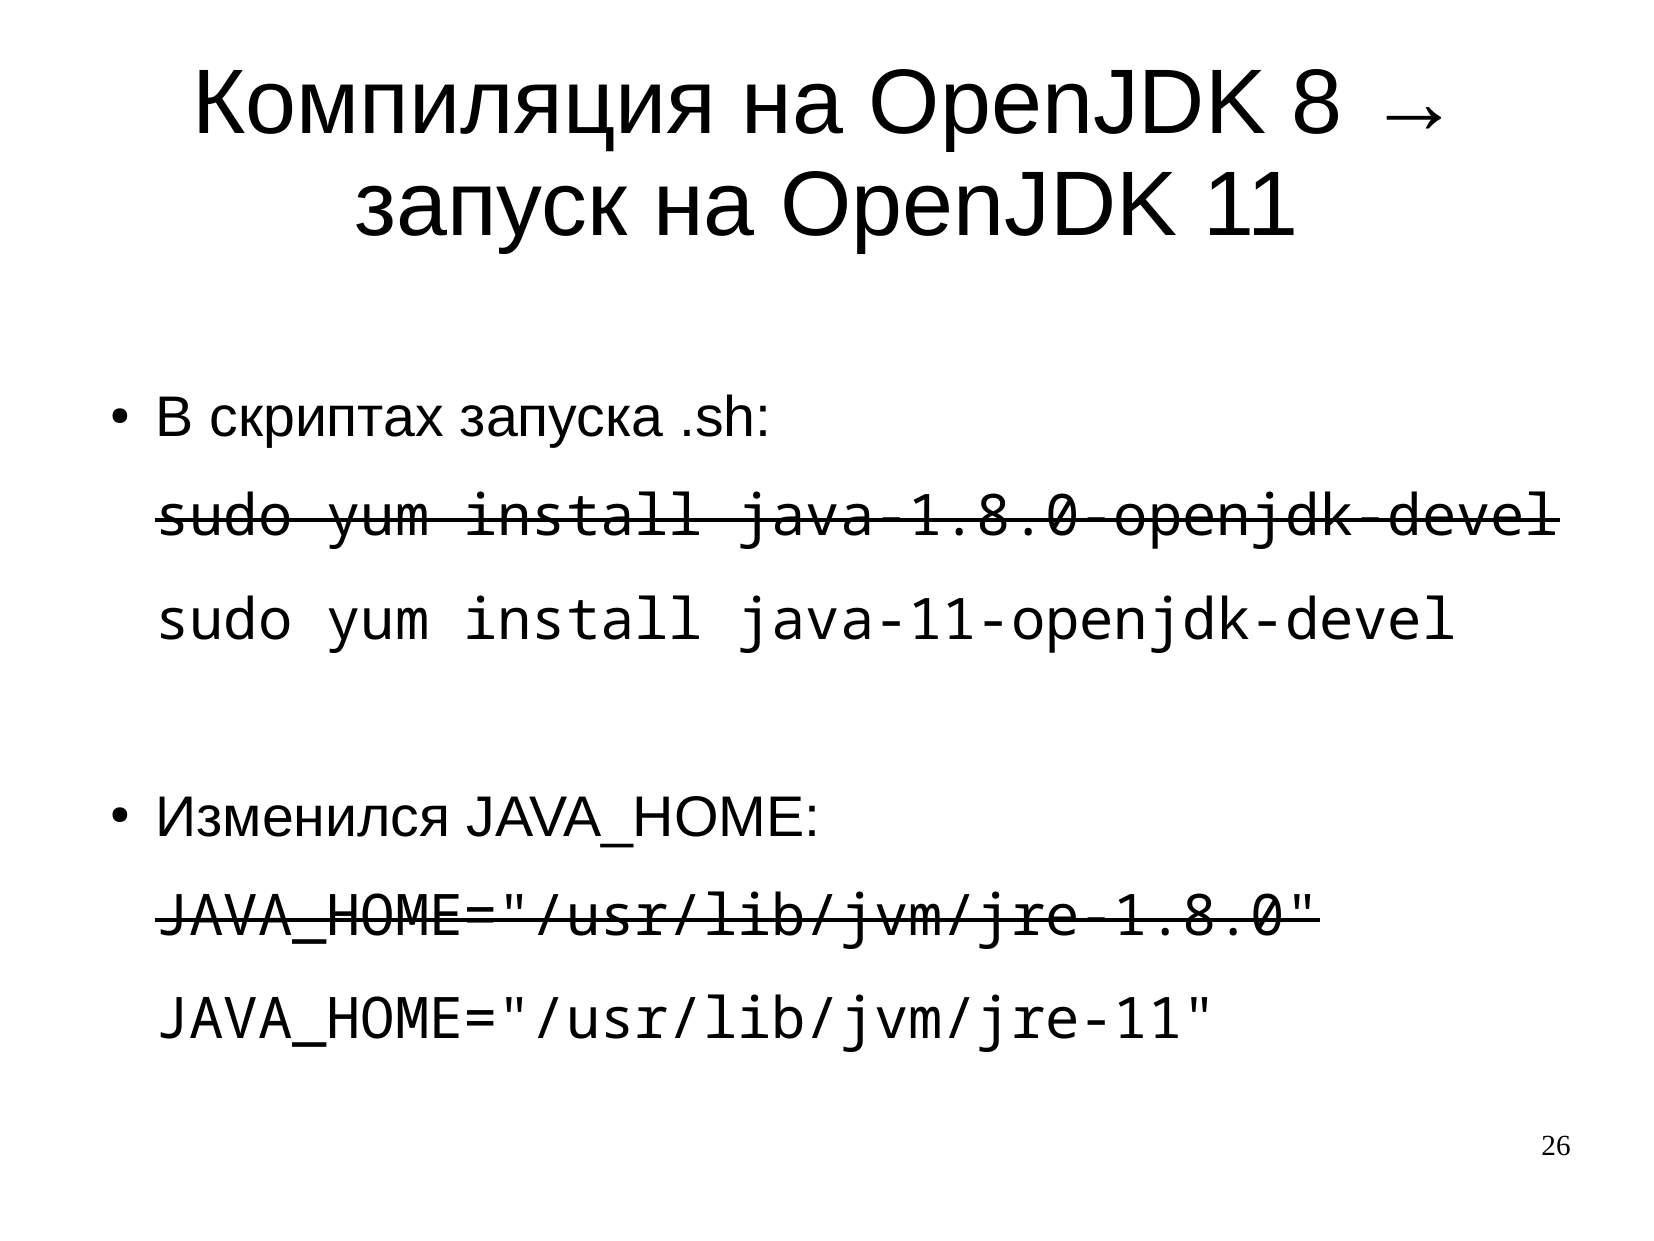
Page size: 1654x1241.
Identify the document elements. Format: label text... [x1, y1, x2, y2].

list В скриптах запуска .sh: sudo yum install java-1.8.0-openjdk-devel sudo yum install java-11-openjdk-devel Изменился JAVA_HOME: JAVA_HOME="/usr/lib/jvm/jre-1.8.0" JAVA_HOME="/usr/lib/jvm/jre-11" [94, 385, 1583, 1105]
title Компиляция на OpenJDK 8 → запуск на OpenJDK 11 [82, 49, 1571, 257]
